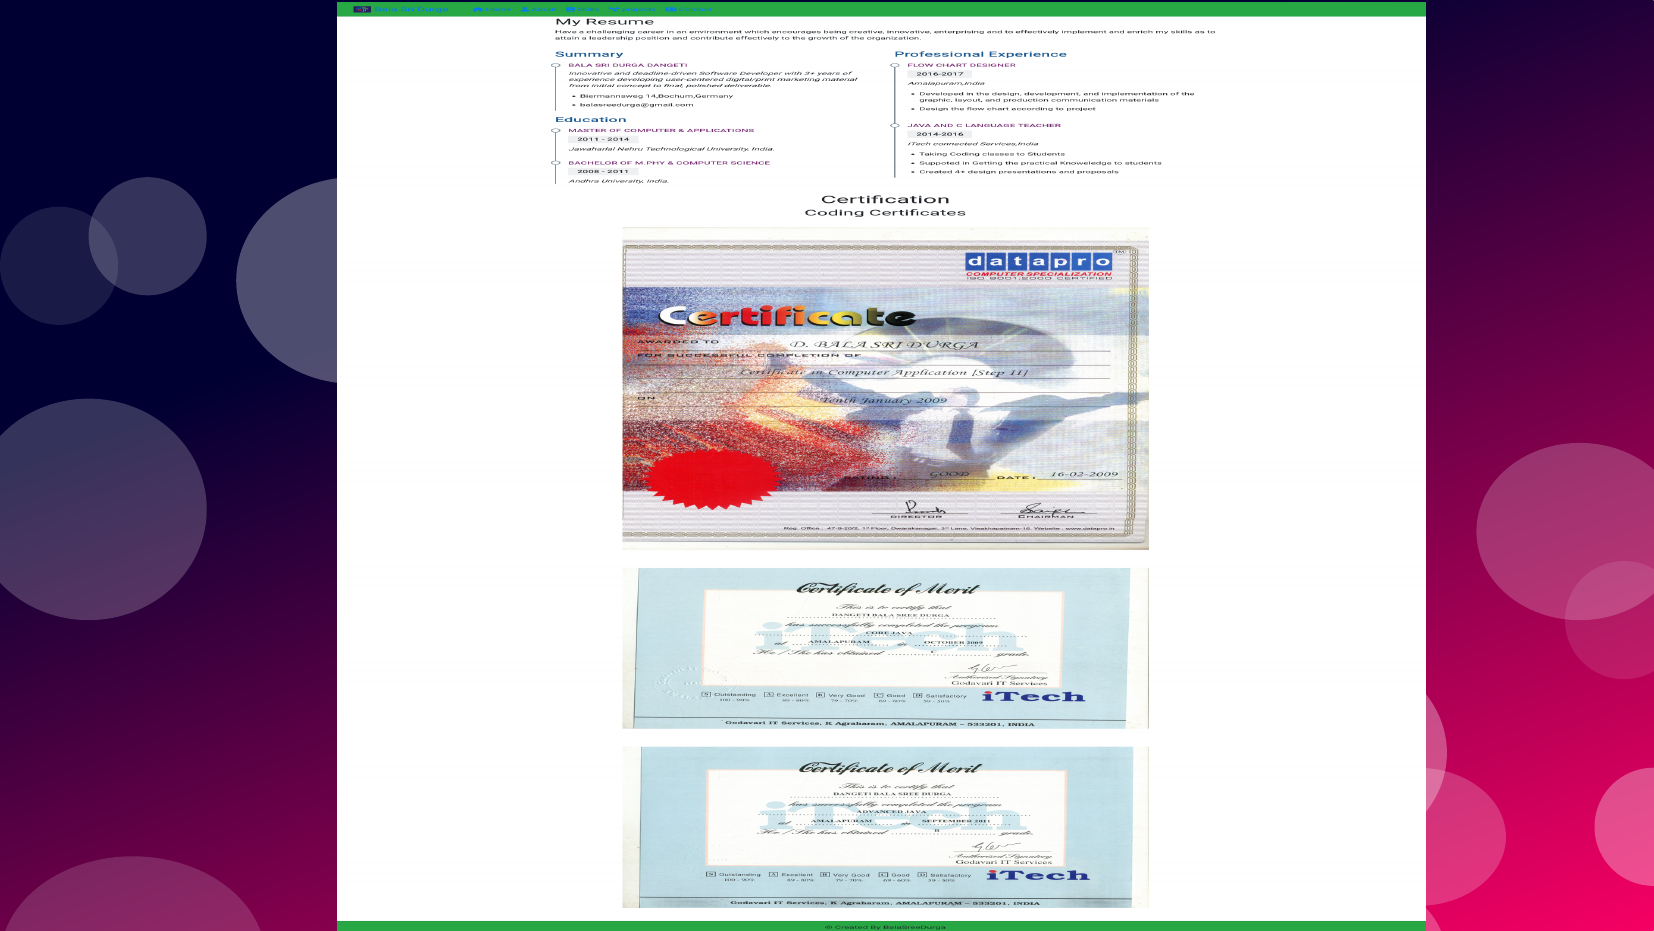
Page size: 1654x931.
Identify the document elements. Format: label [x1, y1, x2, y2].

picture [337, 2, 1426, 931]
